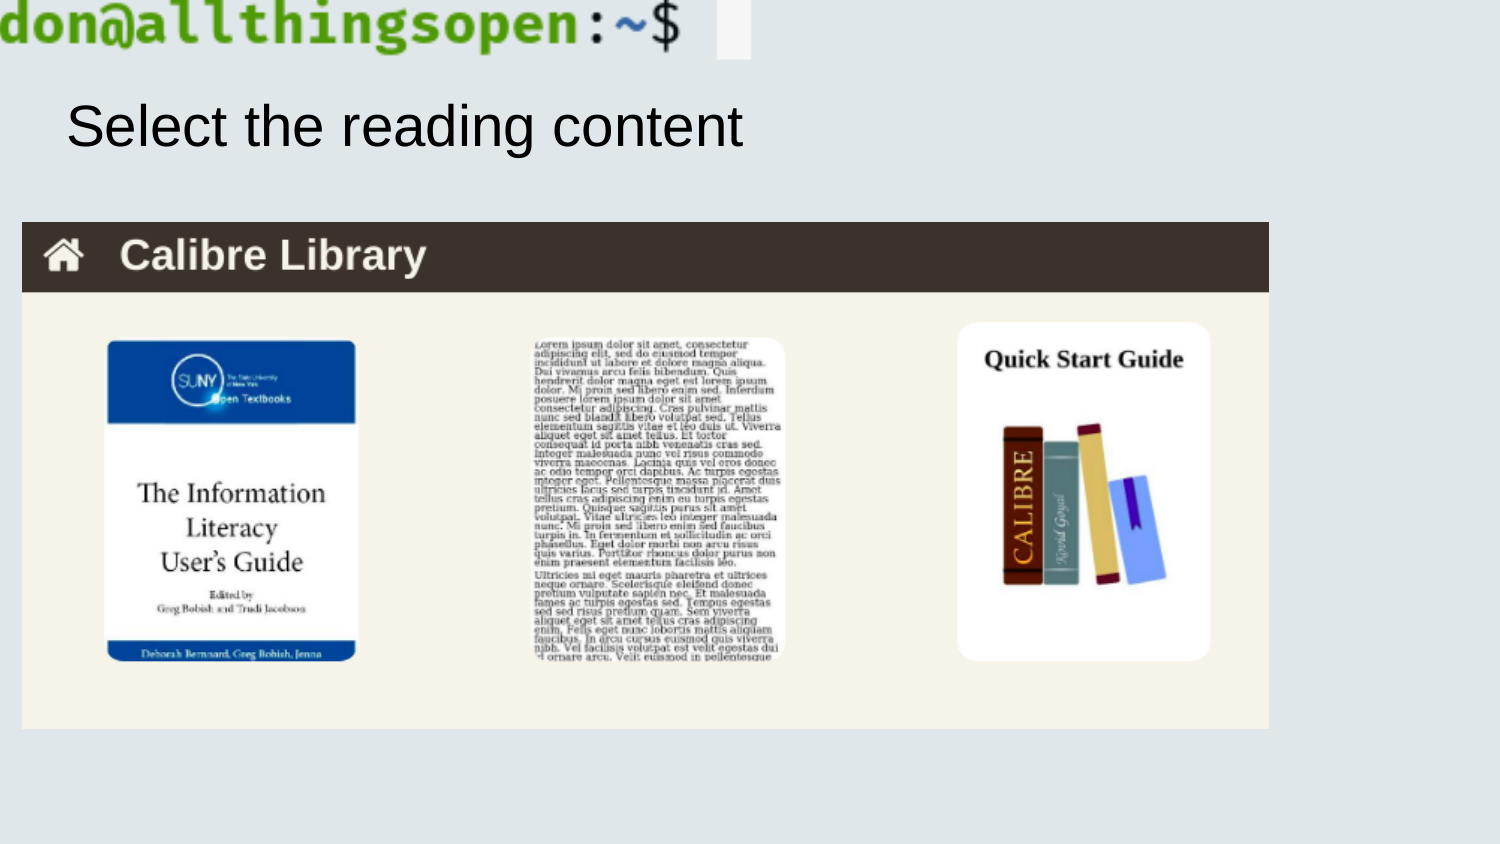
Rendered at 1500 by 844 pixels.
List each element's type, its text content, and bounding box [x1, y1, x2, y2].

picture [0, 0, 1500, 844]
title Select the reading content [51, 72, 1449, 167]
